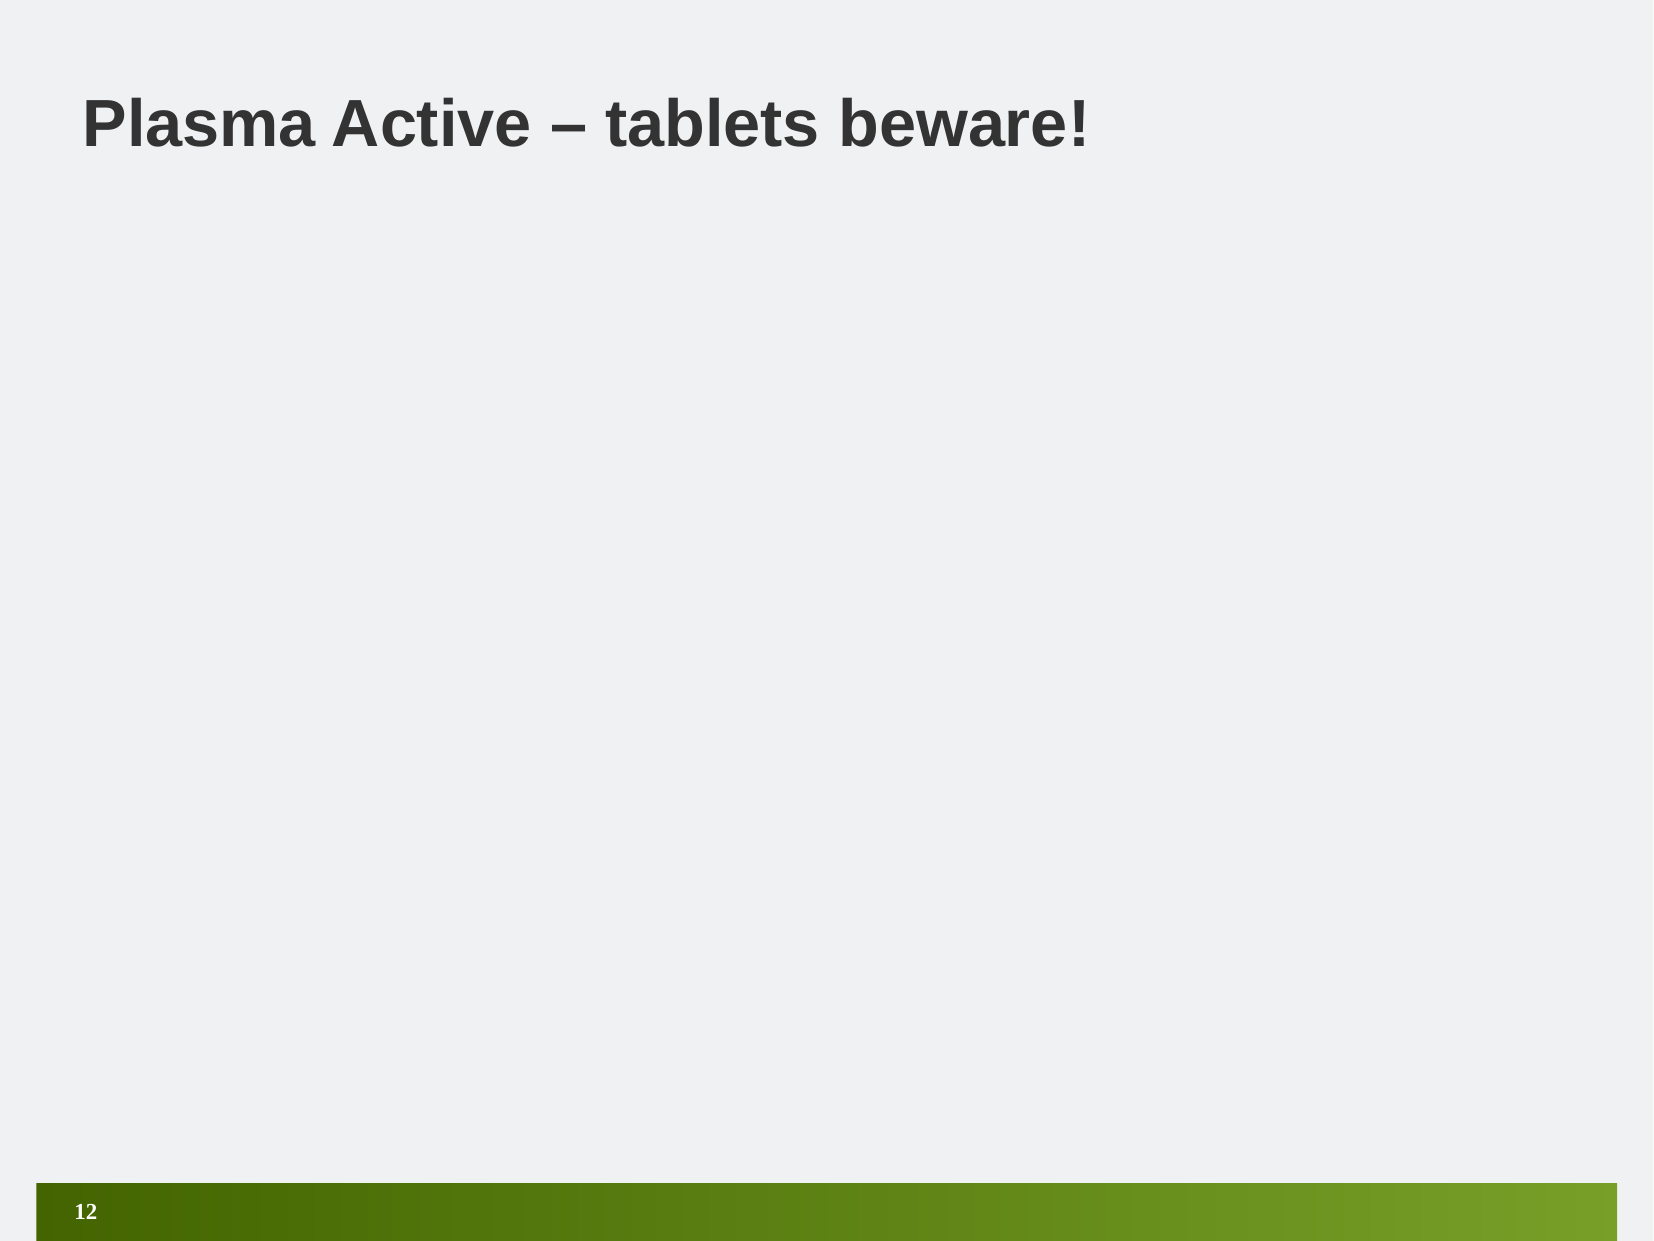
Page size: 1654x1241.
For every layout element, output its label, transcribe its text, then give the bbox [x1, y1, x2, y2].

picture [0, 0, 1654, 1241]
title Plasma Active – tablets beware! [82, 49, 1571, 198]
